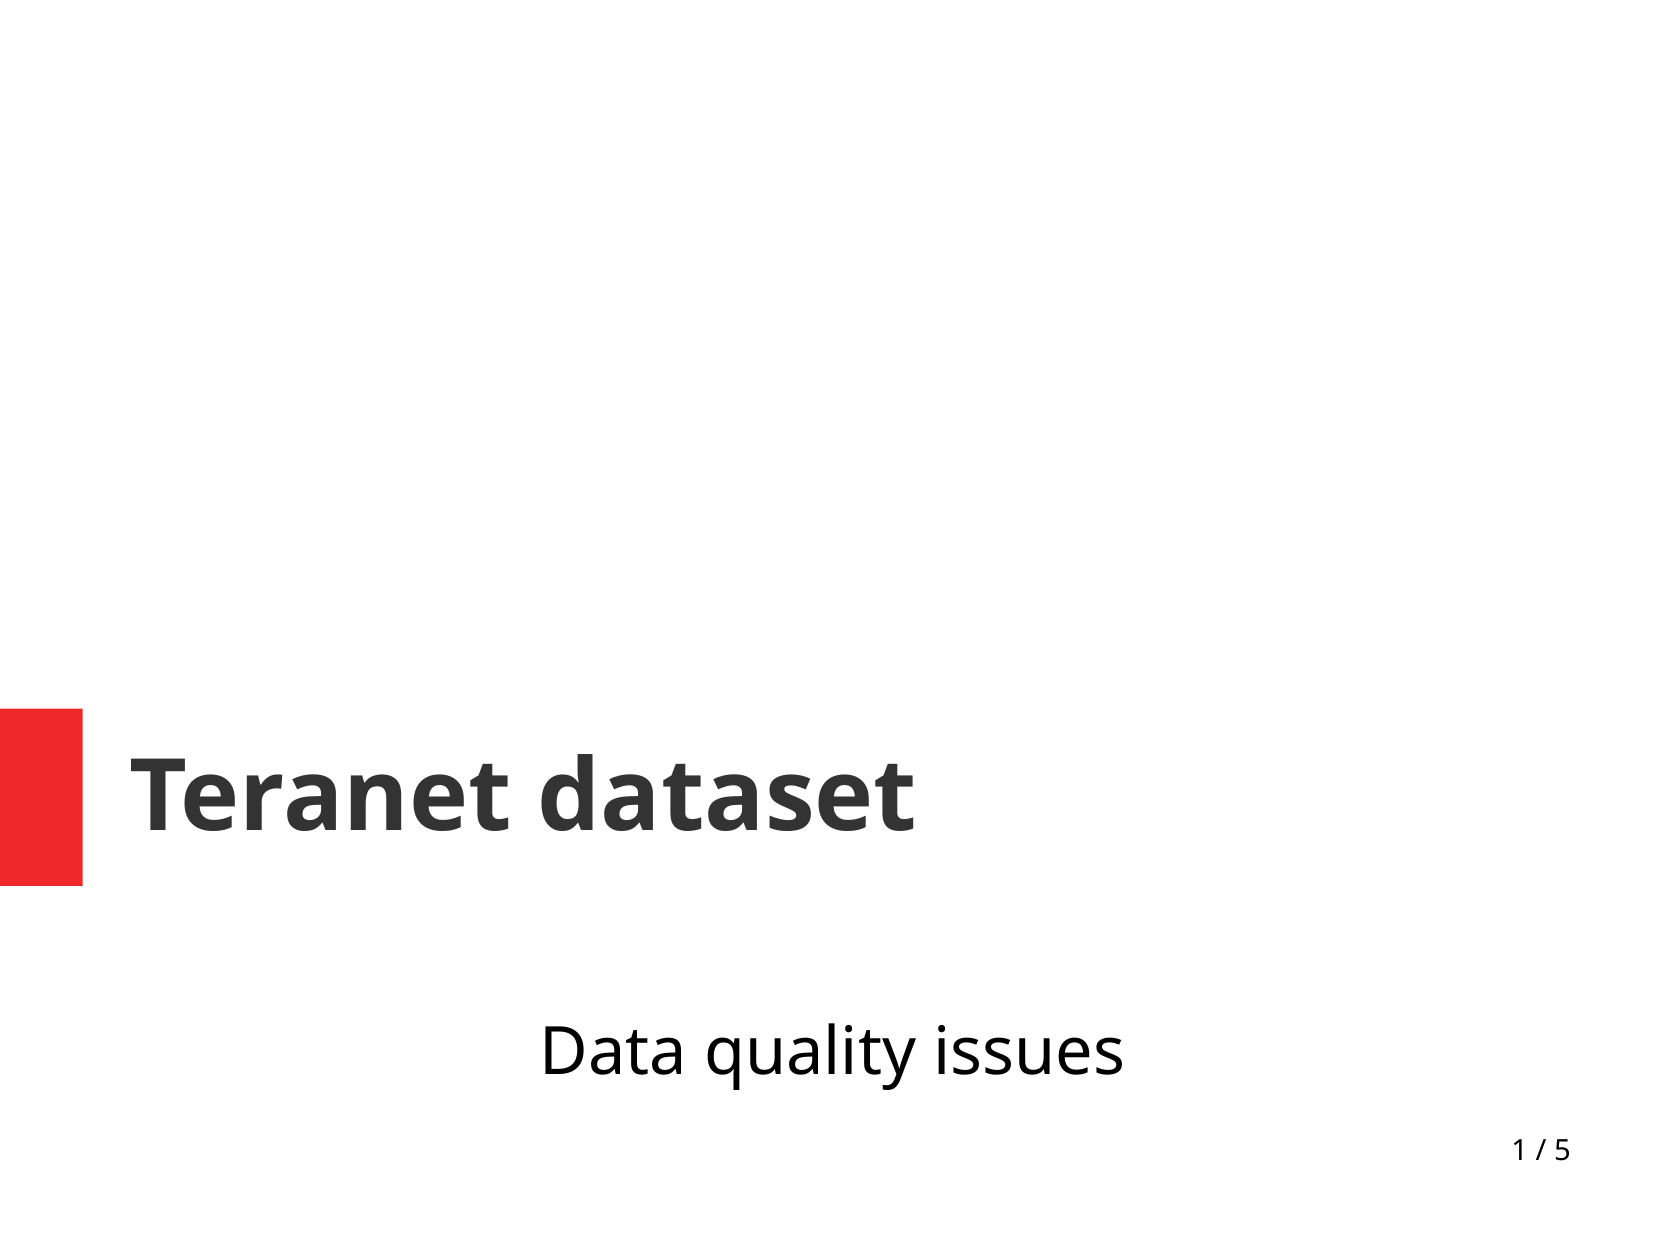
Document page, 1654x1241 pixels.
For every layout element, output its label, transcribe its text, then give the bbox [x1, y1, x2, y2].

title Teranet dataset [129, 655, 1536, 928]
subtitle Data quality issues [129, 968, 1536, 1130]
